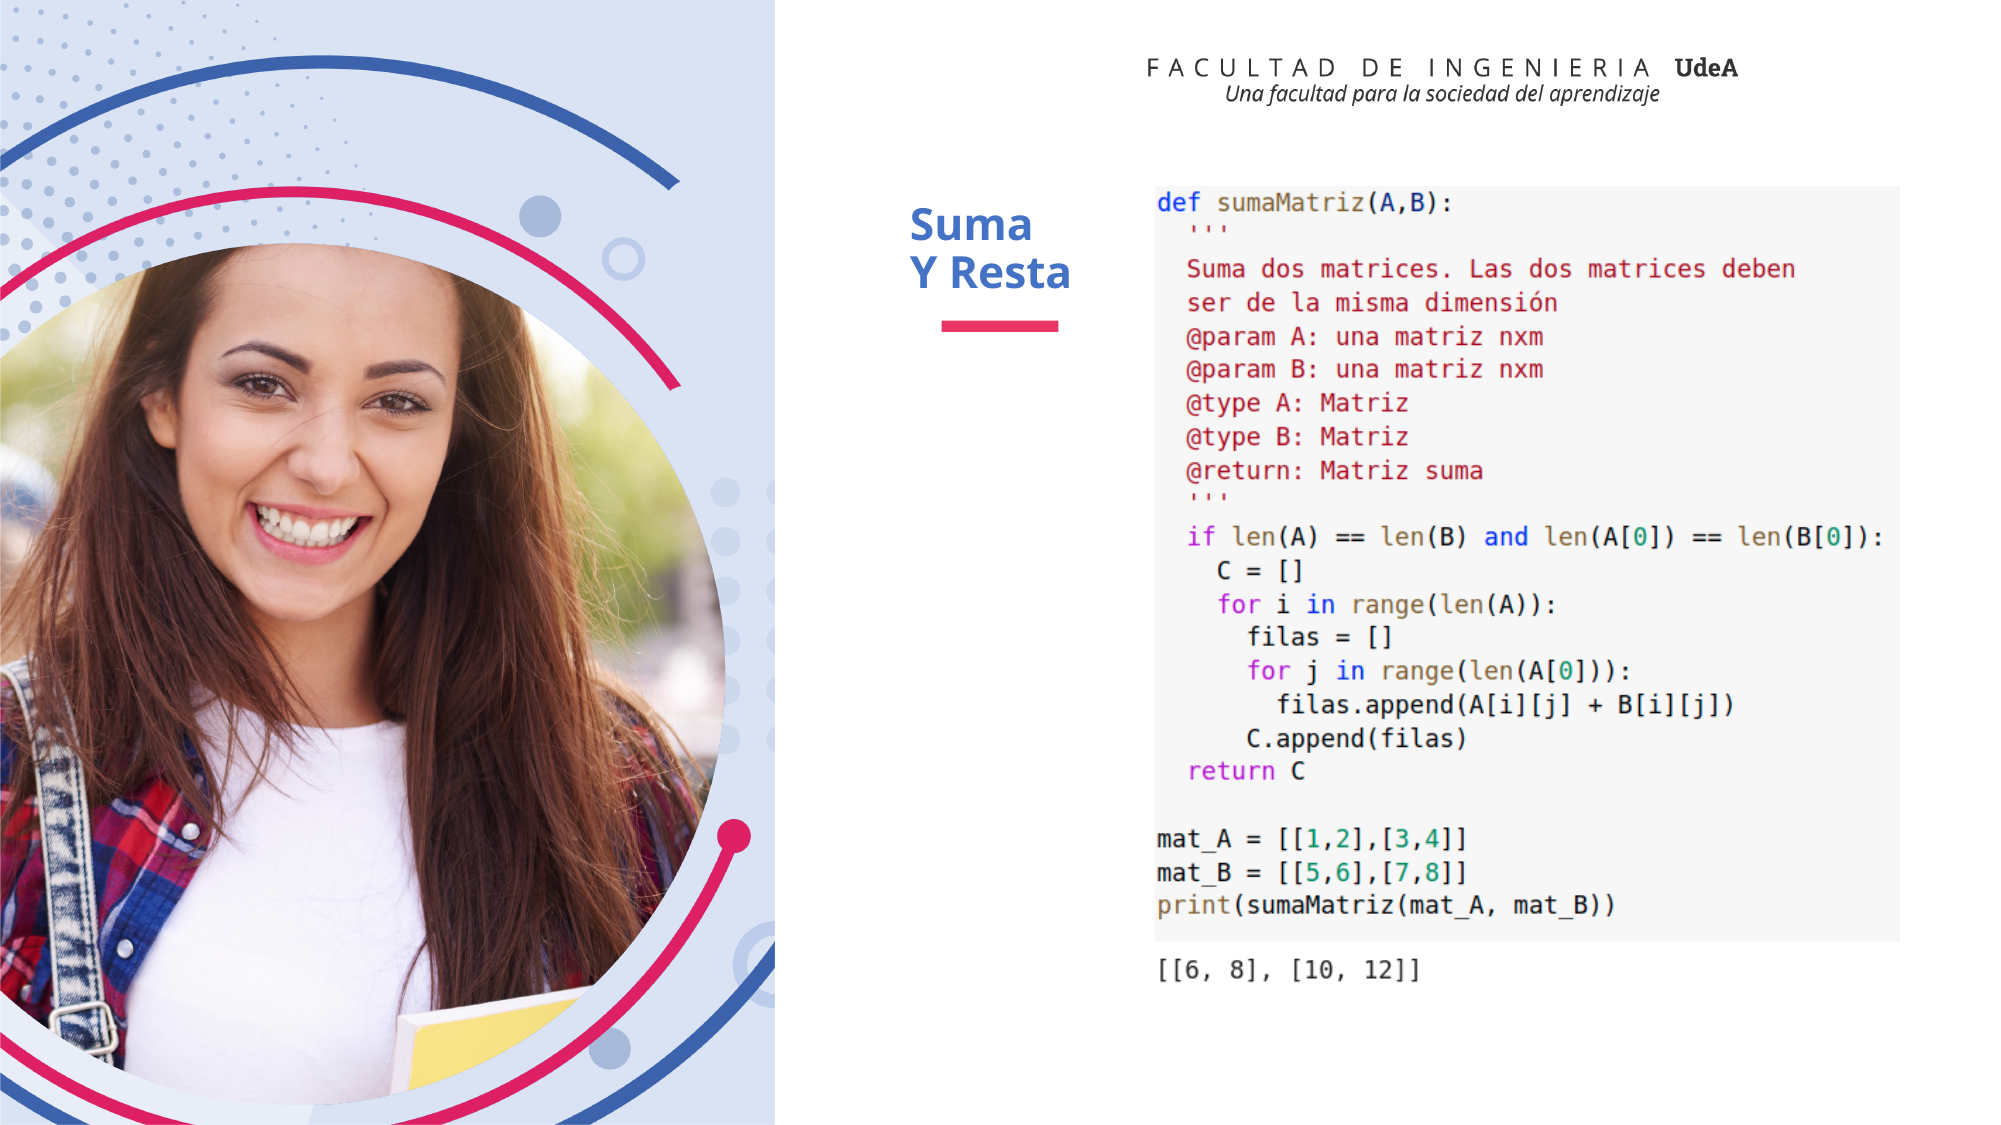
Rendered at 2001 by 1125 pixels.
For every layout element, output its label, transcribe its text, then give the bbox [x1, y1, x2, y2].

picture [1155, 186, 1900, 991]
picture [0, 0, 775, 1125]
picture [1148, 57, 1738, 106]
text_box Suma Y Resta [895, 195, 1155, 306]
